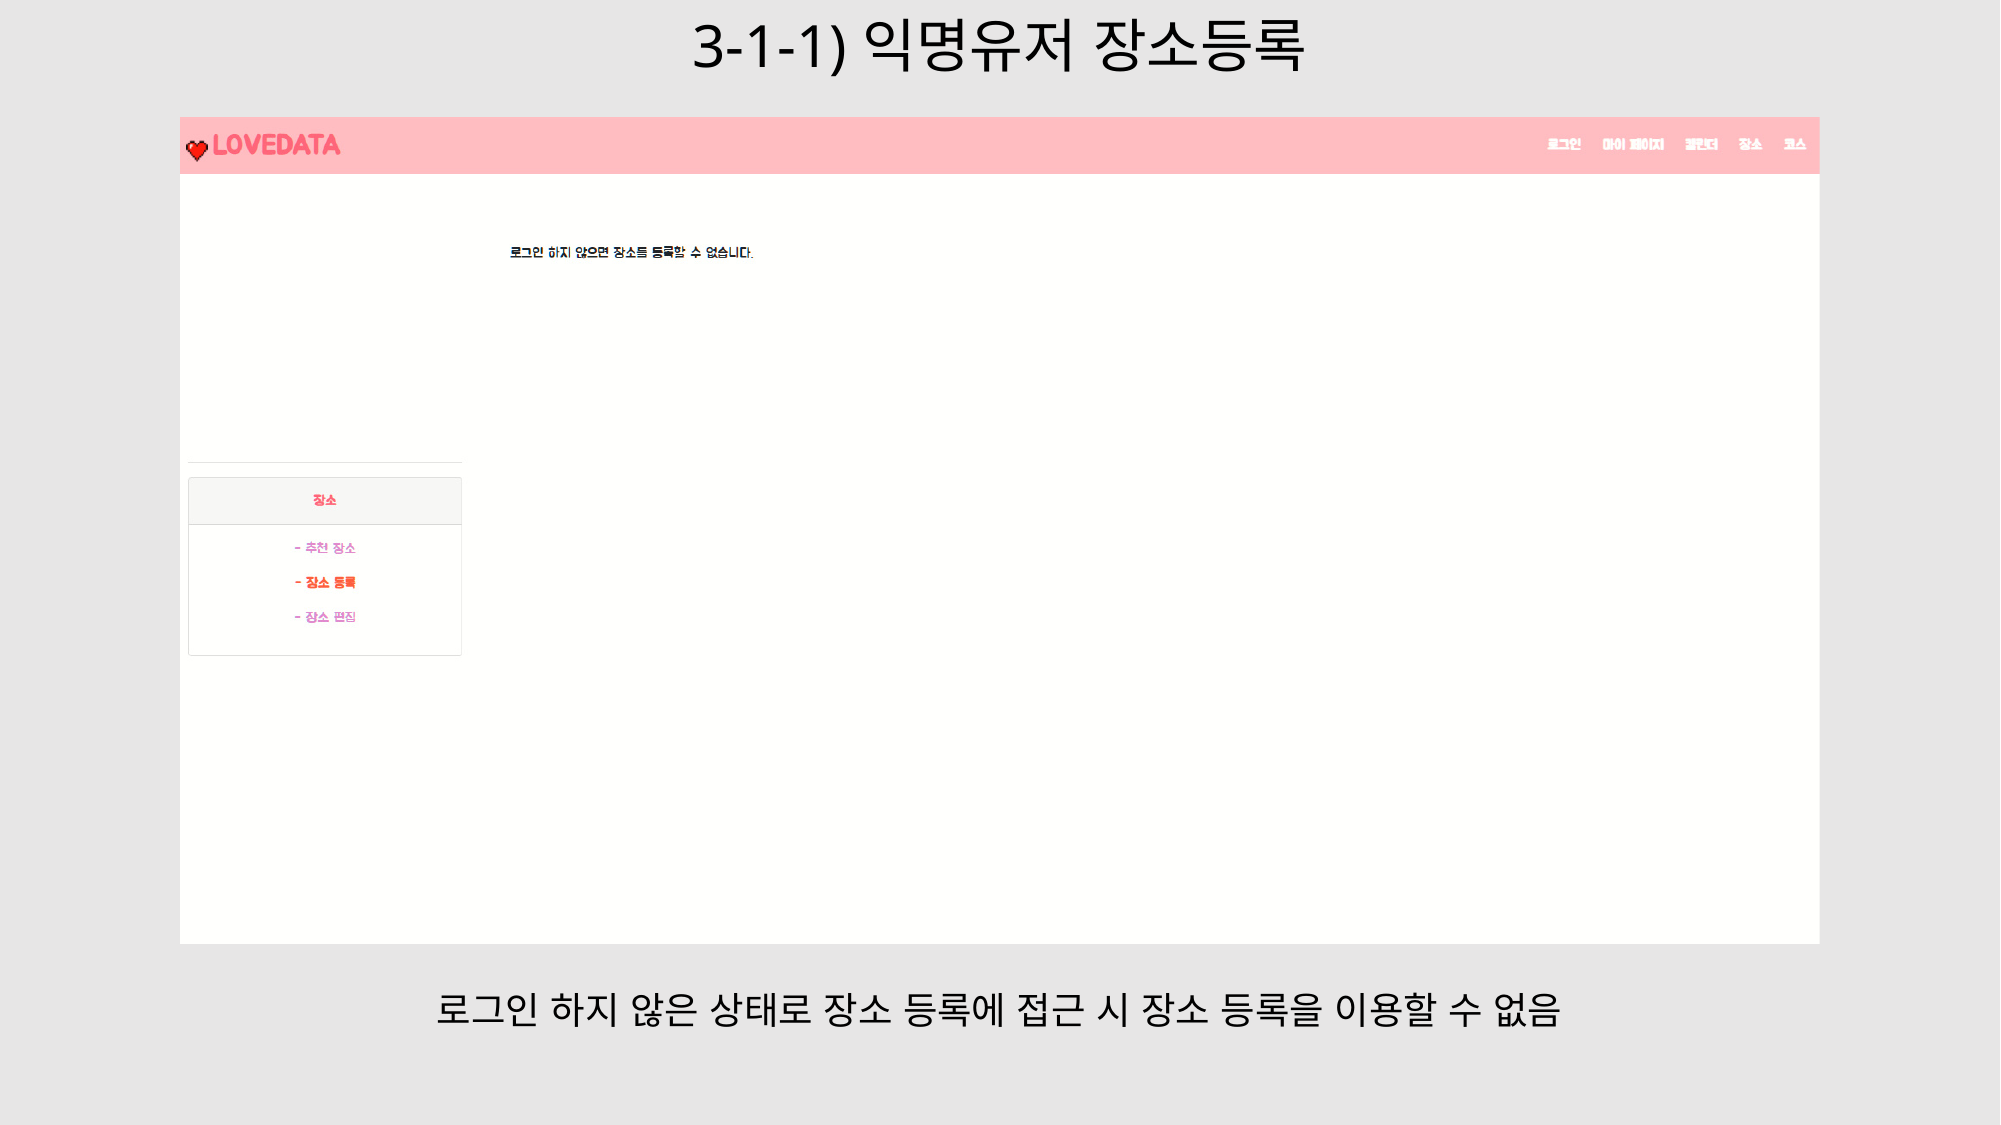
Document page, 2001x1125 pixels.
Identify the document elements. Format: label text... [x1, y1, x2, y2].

picture [180, 117, 1820, 944]
text_box 3-1-1) 익명유저 장소등록 [564, 2, 1436, 87]
text_box 로그인 하지 않은 상태로 장소 등록에 접근 시 장소 등록을 이용할 수 없음 [421, 979, 1579, 1040]
